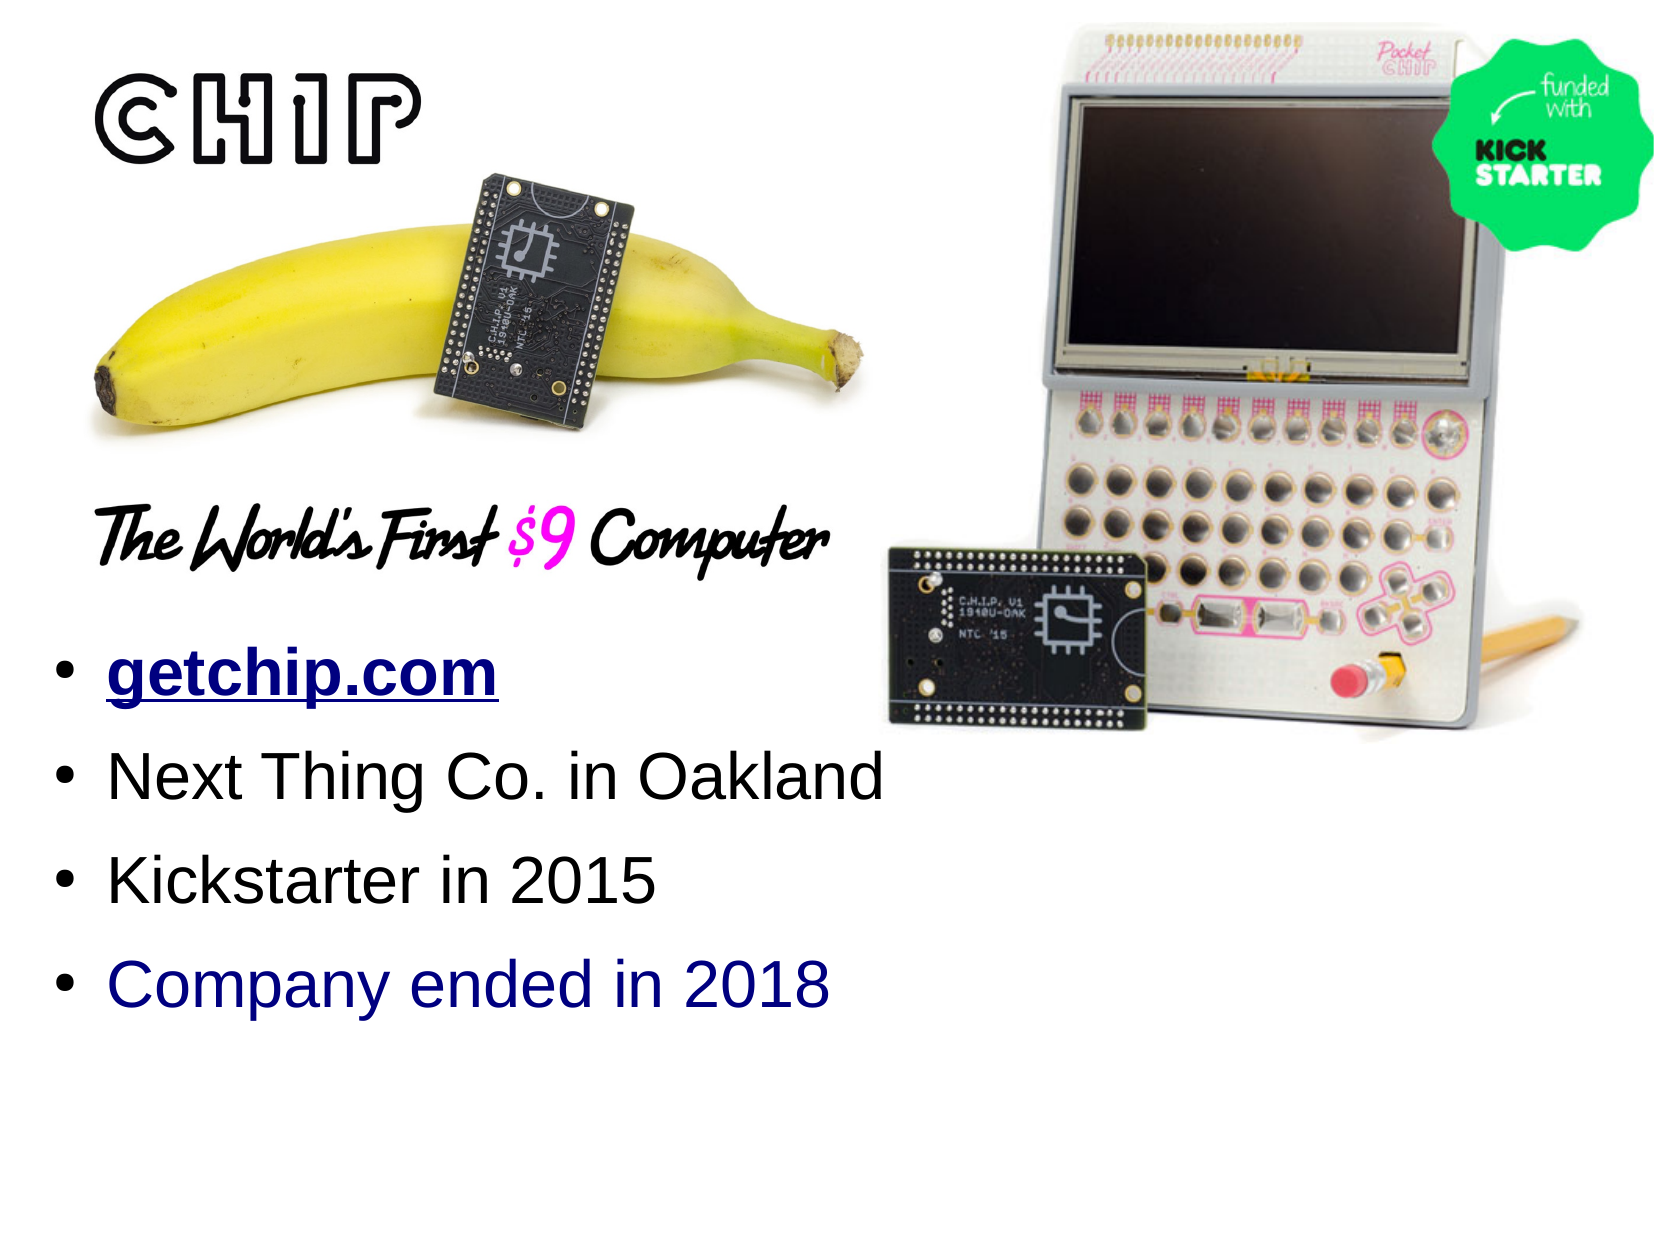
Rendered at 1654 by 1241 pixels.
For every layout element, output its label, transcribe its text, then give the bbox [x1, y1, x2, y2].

picture [59, 22, 1654, 745]
list getchip.com Next Thing Co. in Oakland Kickstarter in 2015 Company ended in 2018 [35, 425, 1524, 1146]
